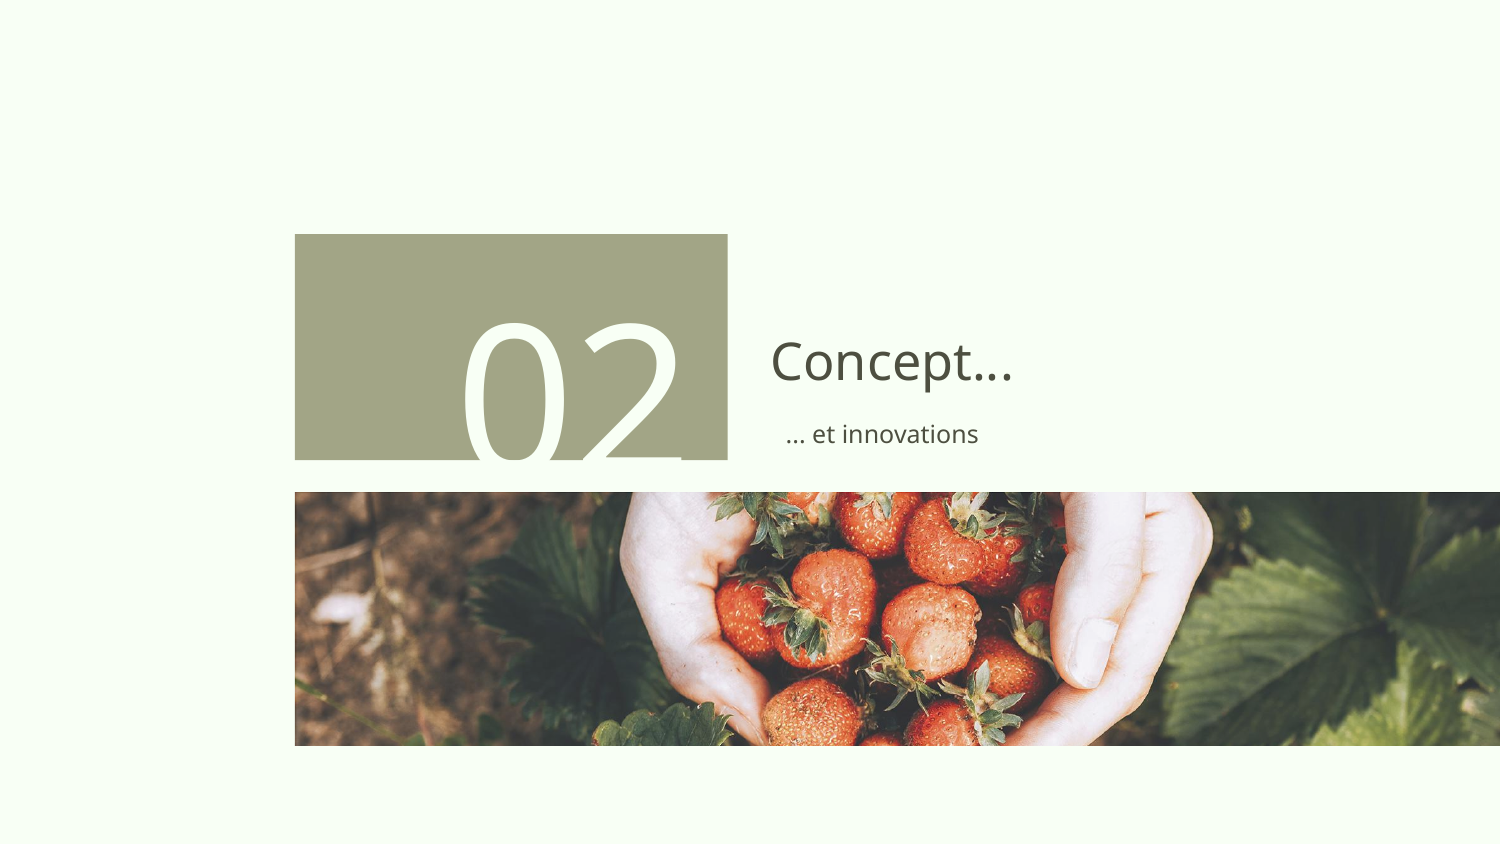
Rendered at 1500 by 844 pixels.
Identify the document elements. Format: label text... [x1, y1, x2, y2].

text_box [296, 492, 1500, 746]
subtitle ... et innovations [770, 403, 1112, 463]
title 02 [340, 289, 708, 492]
title Concept... [770, 289, 1500, 391]
